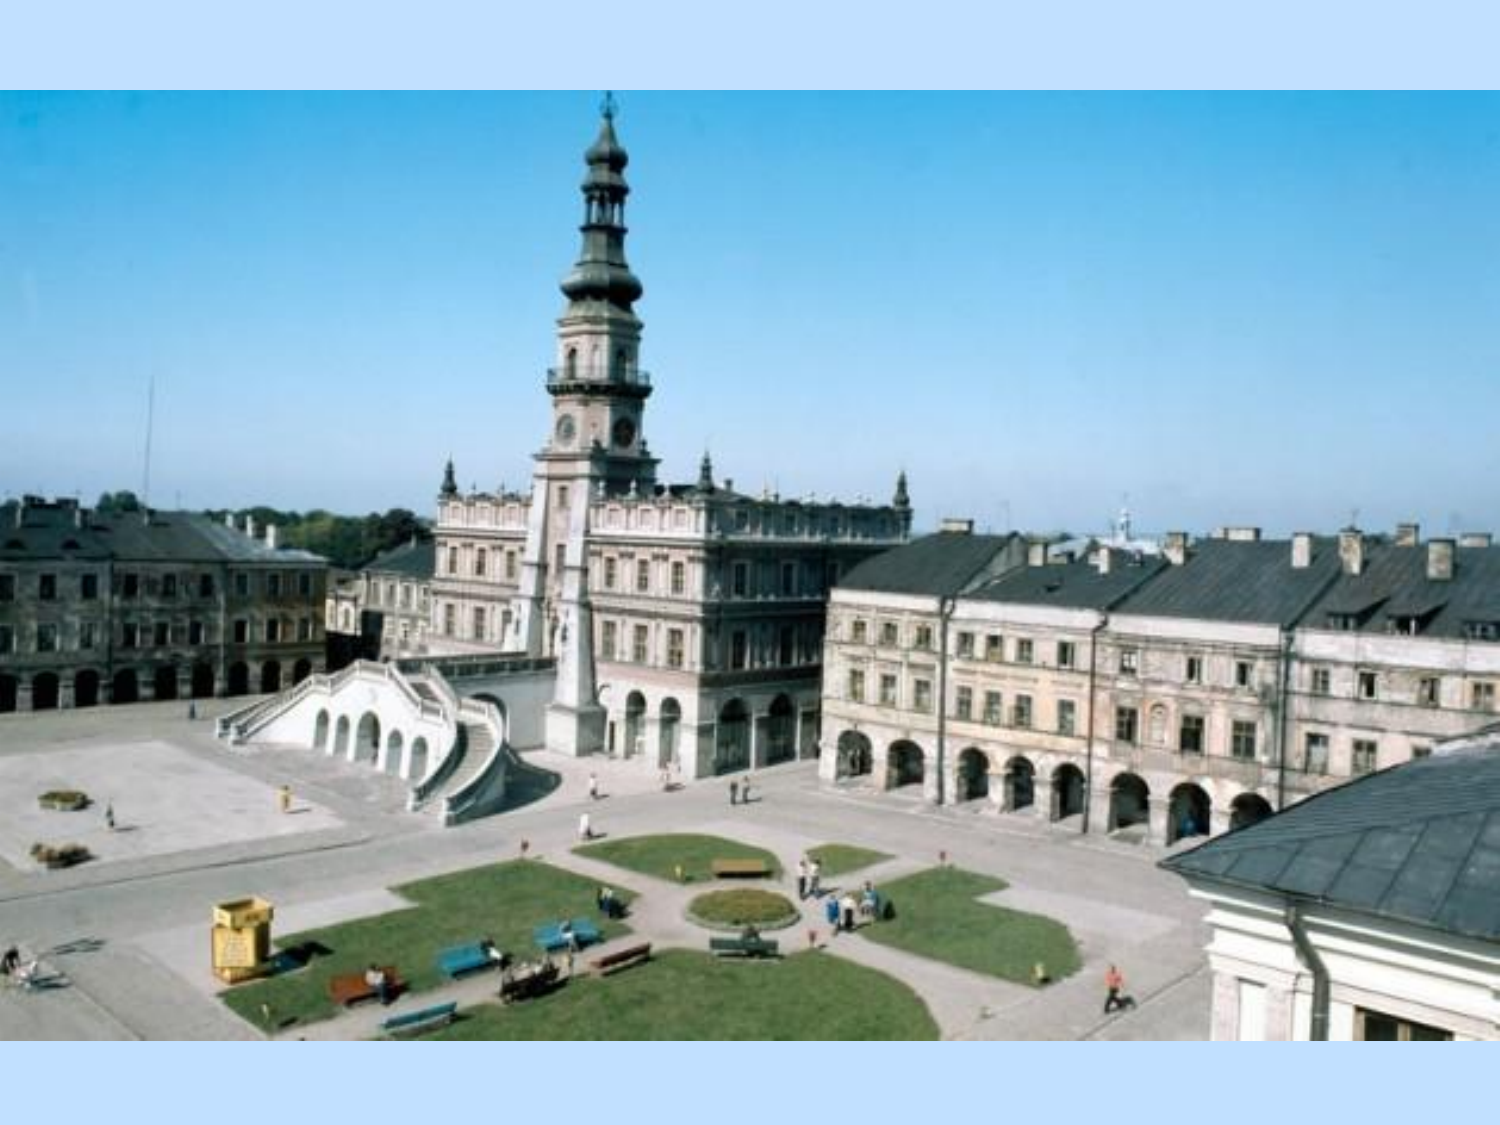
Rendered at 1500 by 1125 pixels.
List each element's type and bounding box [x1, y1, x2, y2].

picture [0, 90, 1500, 1041]
